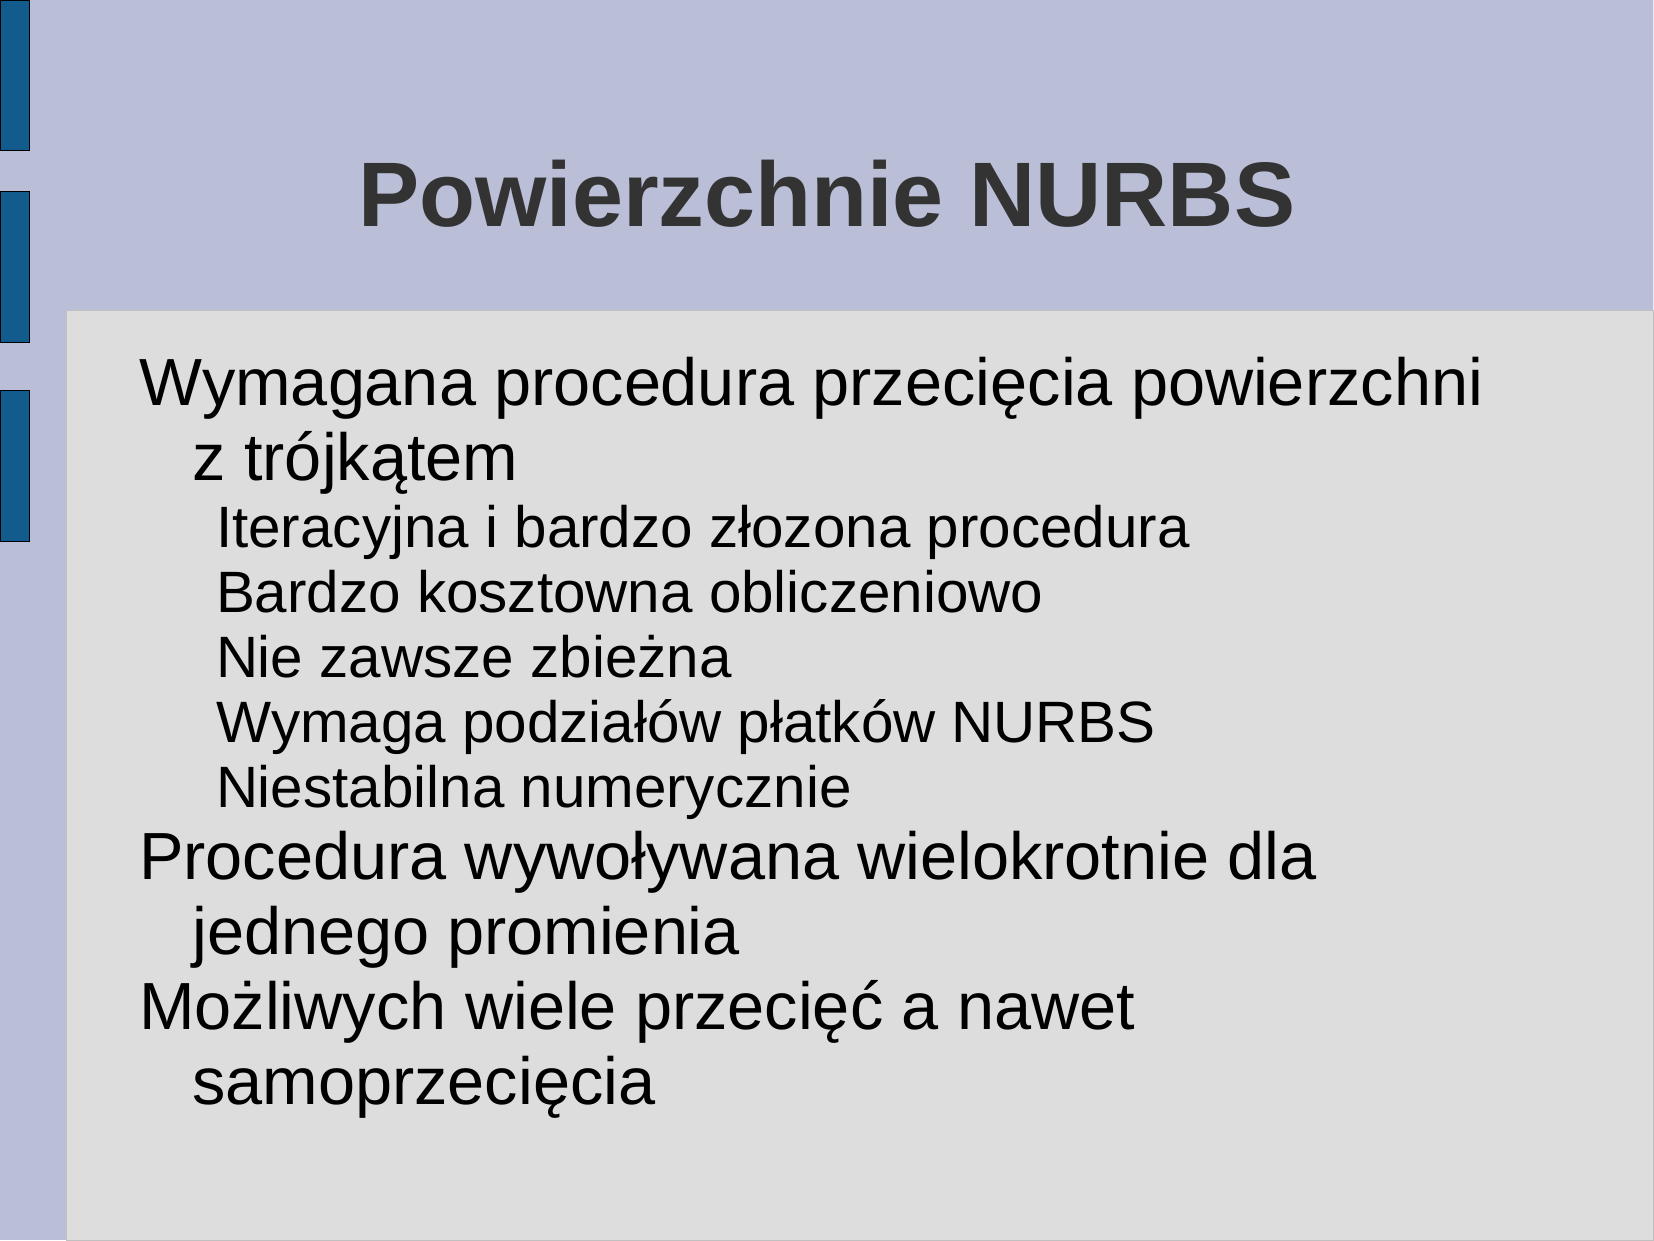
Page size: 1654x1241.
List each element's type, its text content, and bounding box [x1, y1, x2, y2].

list Wymagana procedura przecięcia powierzchni z trójkątem Iteracyjna i bardzo złozona procedura Bardzo kosztowna obliczeniowo Nie zawsze zbieżna Wymaga podziałów płatków NURBS Niestabilna numerycznie Procedura wywoływana wielokrotnie dla jednego promienia Możliwych wiele przecięć a nawet samoprzecięcia [121, 344, 1534, 1127]
title Powierzchnie NURBS [121, 91, 1534, 299]
